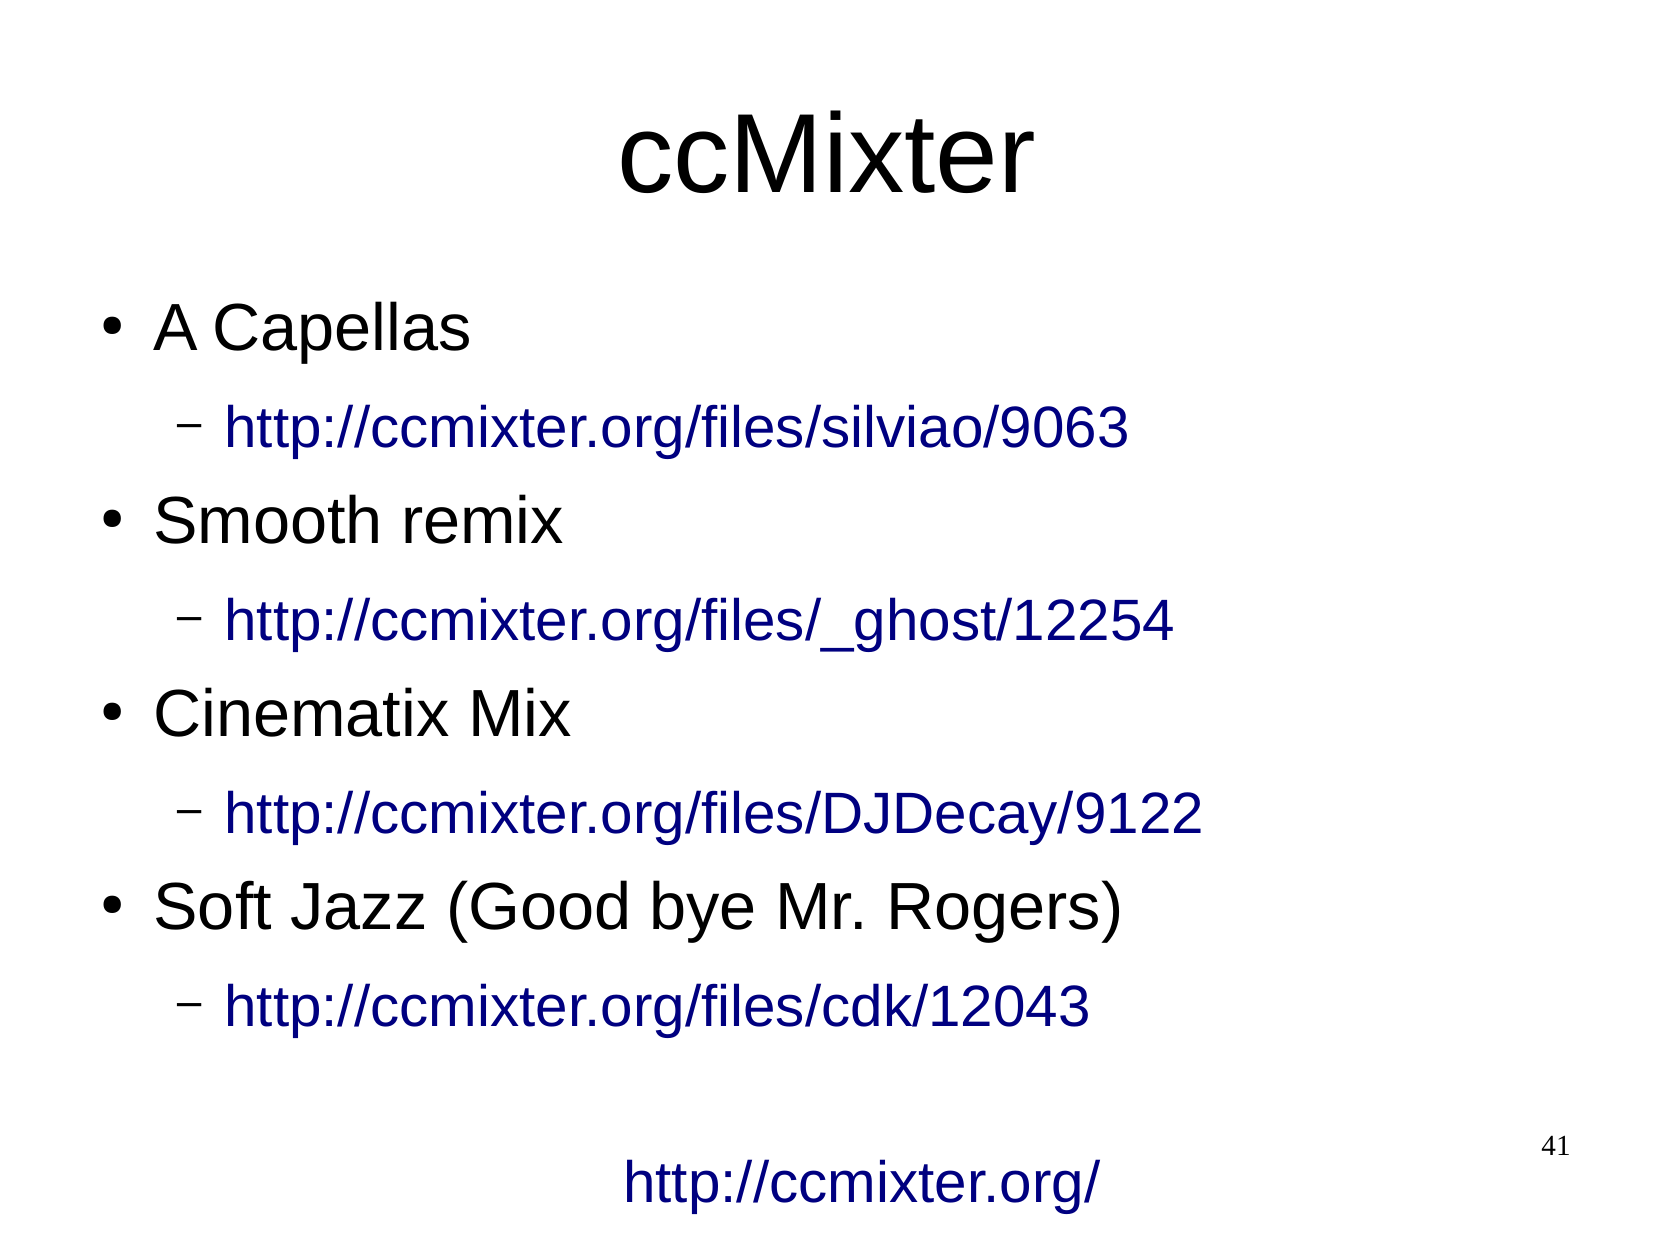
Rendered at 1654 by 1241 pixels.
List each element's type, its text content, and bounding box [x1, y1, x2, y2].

list A Capellas http://ccmixter.org/files/silviao/9063 Smooth remix http://ccmixter.org/files/_ghost/12254 Cinematix Mix http://ccmixter.org/files/DJDecay/9122 Soft Jazz (Good bye Mr. Rogers) http://ccmixter.org/files/cdk/12043 [82, 290, 1571, 1094]
title ccMixter [82, 49, 1571, 257]
text_box http://ccmixter.org/ [457, 1142, 1283, 1223]
